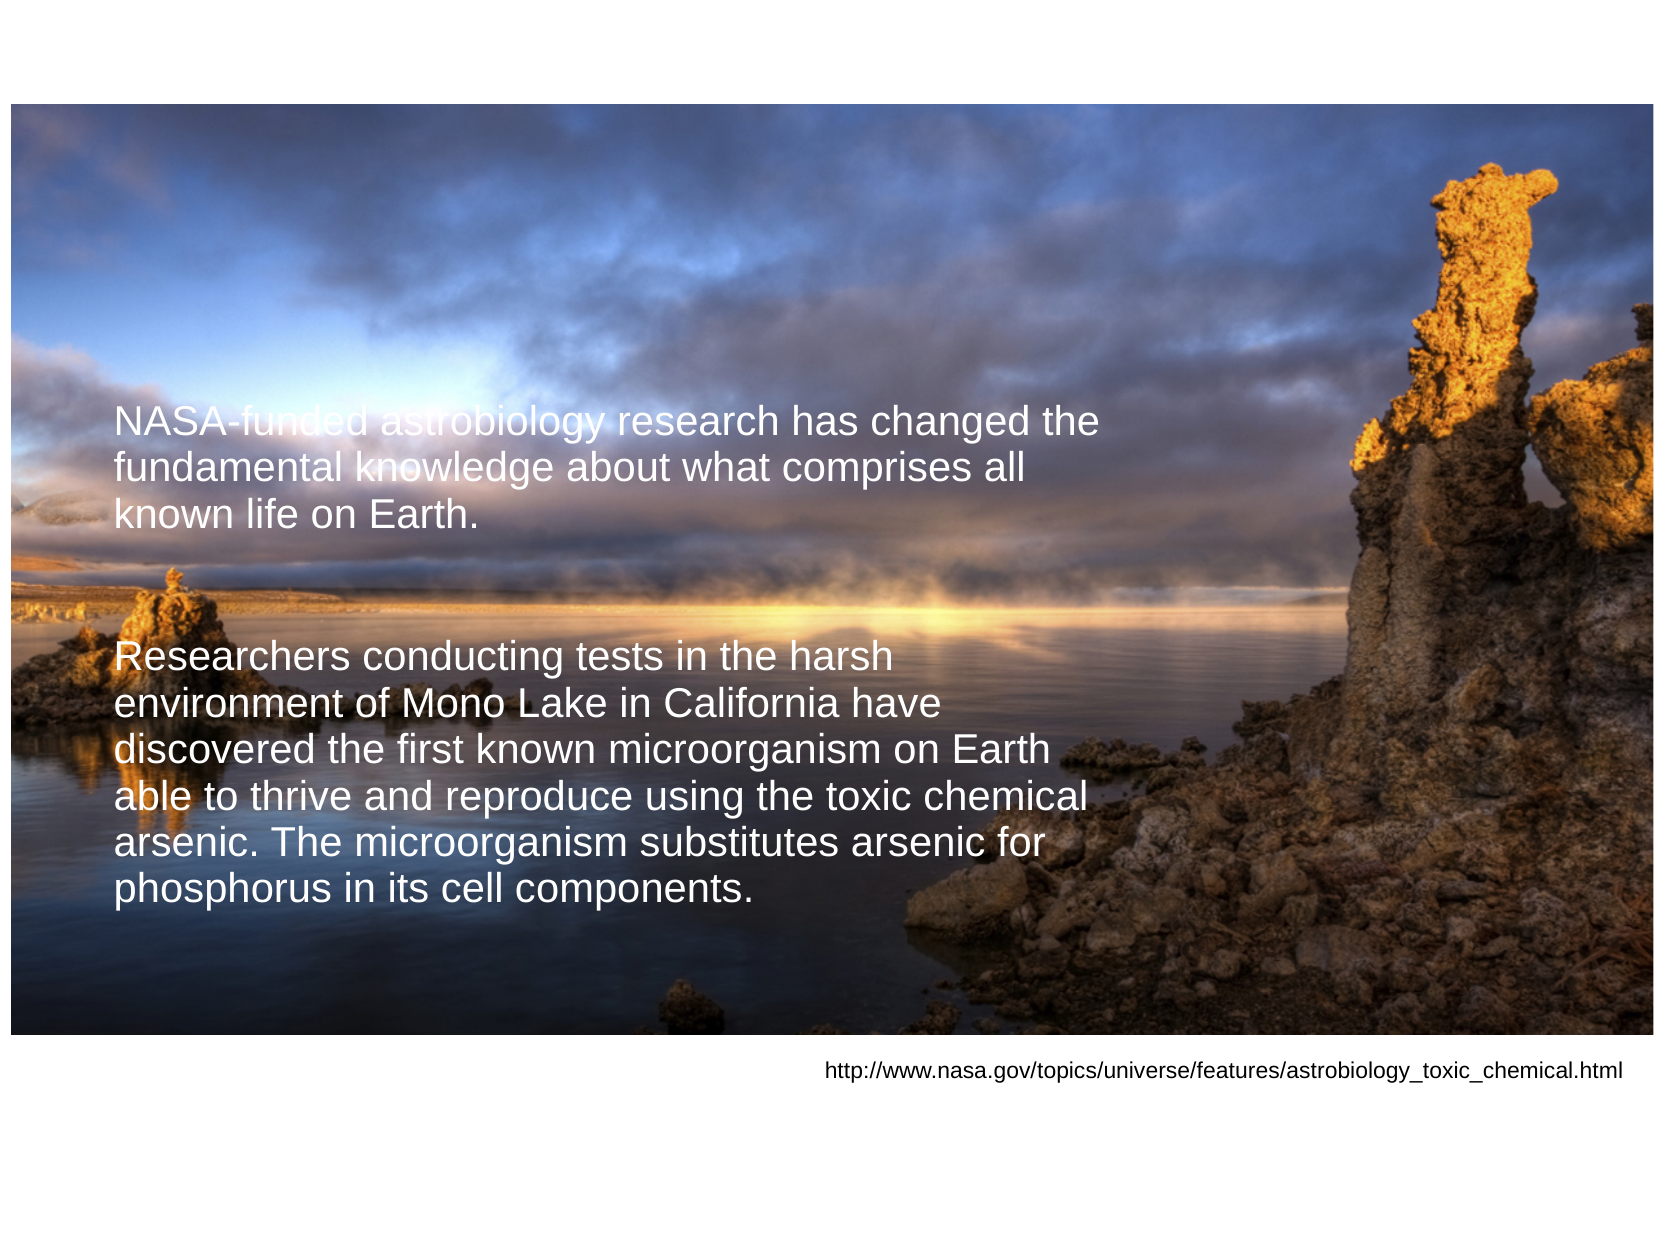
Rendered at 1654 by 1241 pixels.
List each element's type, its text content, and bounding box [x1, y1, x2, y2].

picture [11, 104, 1654, 1036]
text_box NASA-funded astrobiology research has changed the fundamental knowledge about what comprises all known life on Earth. Researchers conducting tests in the harsh environment of Mono Lake in California have discovered the first known microorganism on Earth able to thrive and reproduce using the toxic chemical arsenic. The microorganism substitutes arsenic for phosphorus in its cell components. [98, 390, 1126, 1096]
text_box http://www.nasa.gov/topics/universe/features/astrobiology_toxic_chemical.html [810, 1050, 1654, 1107]
